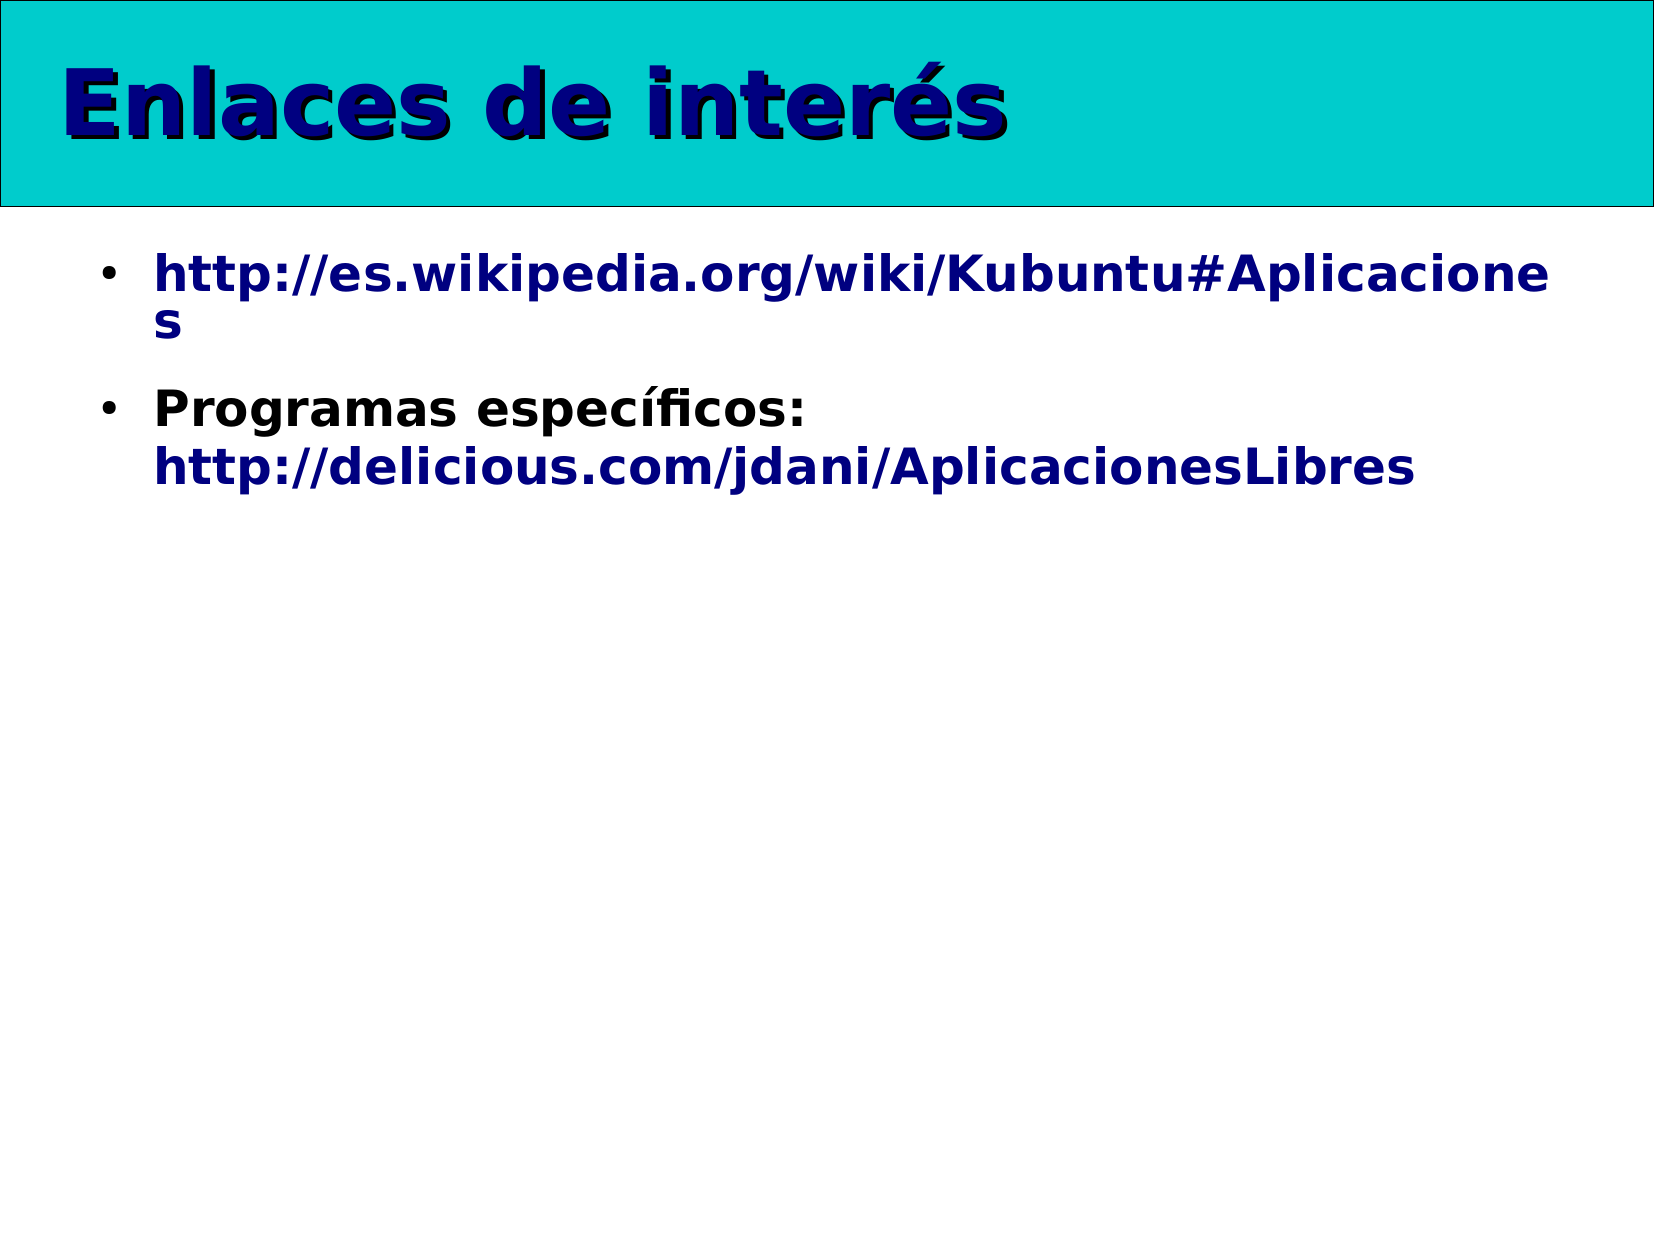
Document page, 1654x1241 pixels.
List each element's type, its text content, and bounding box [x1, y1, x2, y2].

list http://es.wikipedia.org/wiki/Kubuntu#Aplicaciones Programas específicos: http://delicious.com/jdani/AplicacionesLibres [82, 245, 1571, 1094]
title Enlaces de interés [59, 22, 1654, 185]
